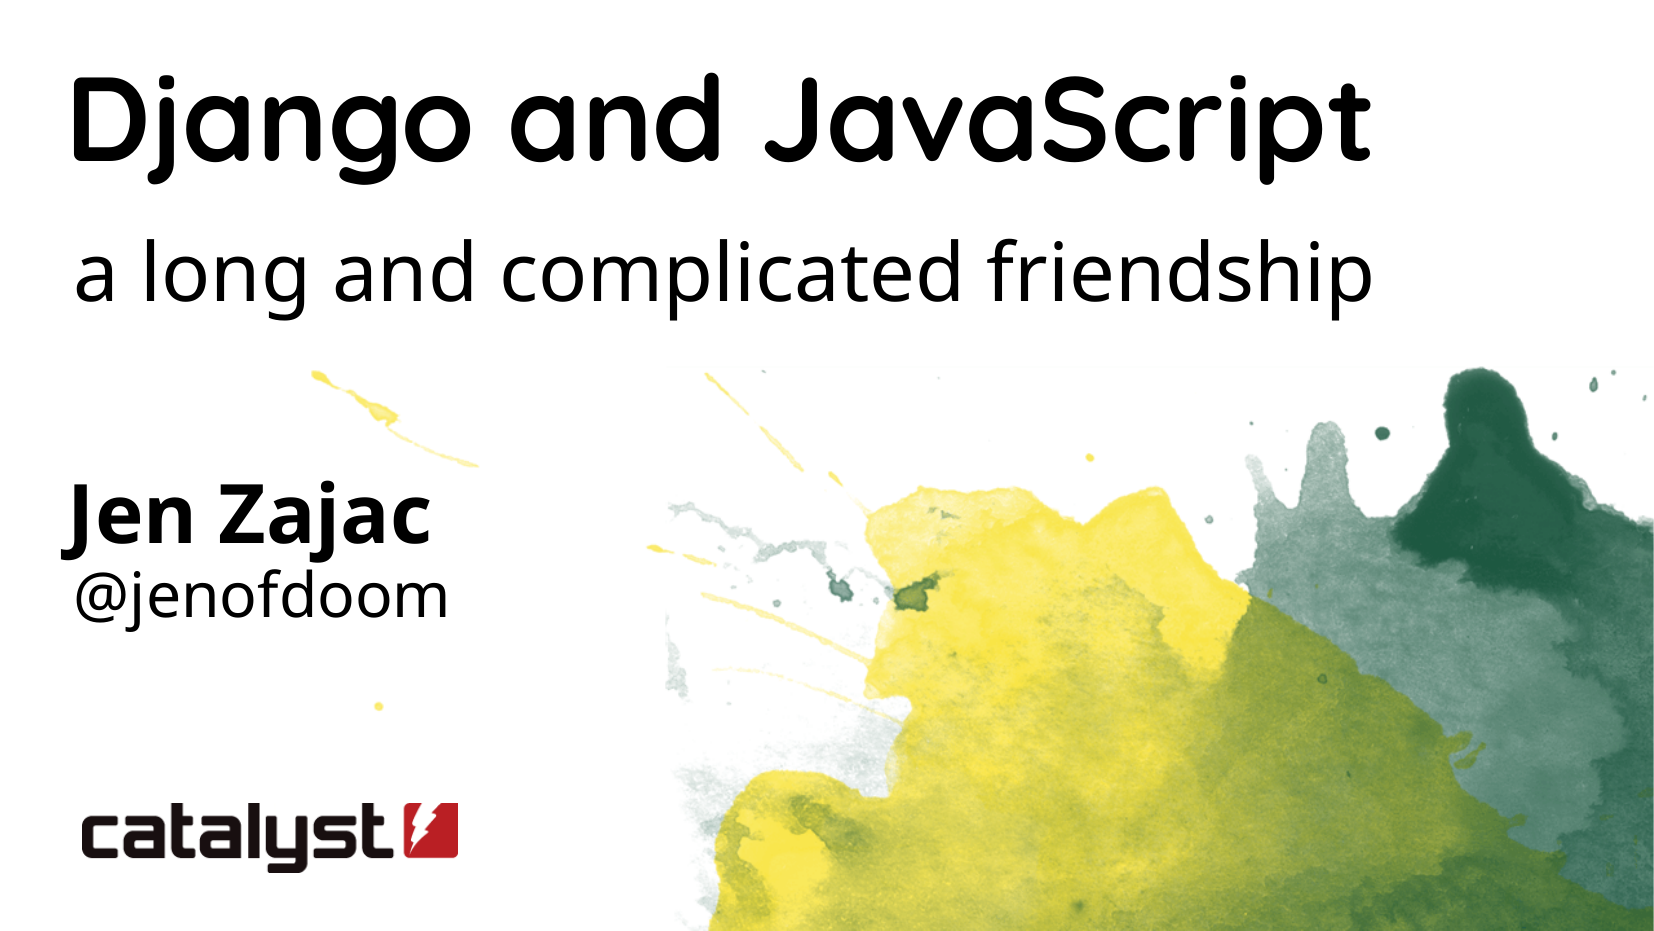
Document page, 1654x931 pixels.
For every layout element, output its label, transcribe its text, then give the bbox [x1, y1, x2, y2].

text_box @jenofdoom [59, 543, 508, 672]
picture [0, 0, 1654, 931]
title Django and JavaScript [65, 39, 1554, 195]
text_box a long and complicated friendship [59, 206, 1560, 336]
text_box Jen Zajac [53, 448, 502, 578]
